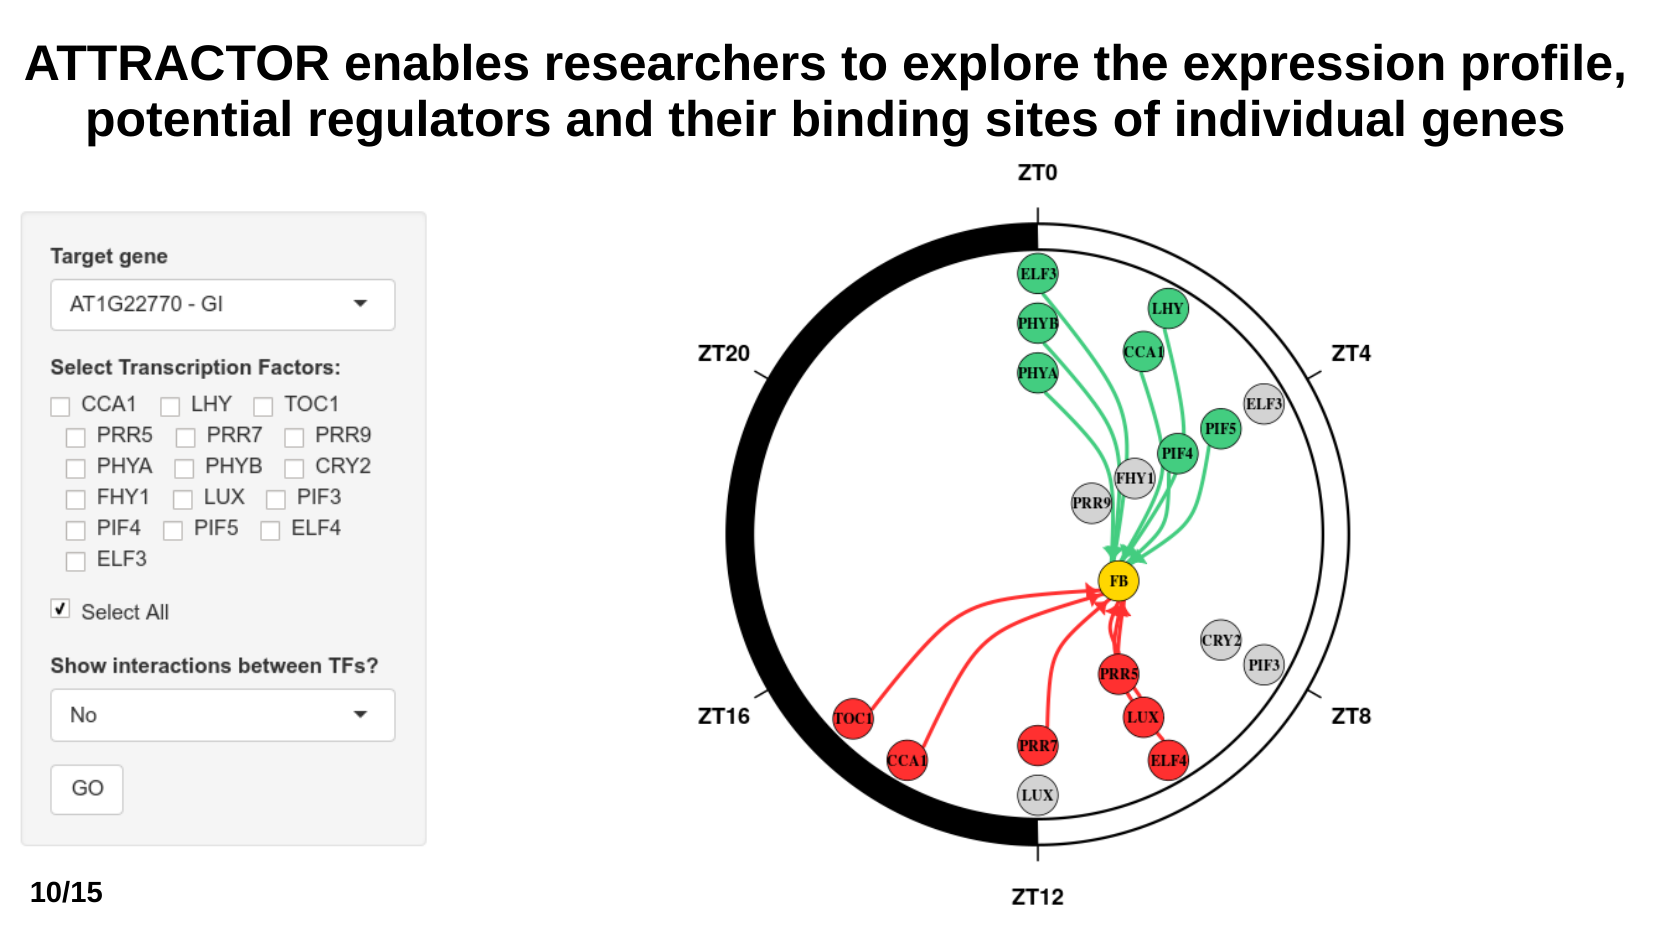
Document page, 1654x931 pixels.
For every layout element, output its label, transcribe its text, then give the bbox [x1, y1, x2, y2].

picture [635, 203, 1441, 931]
picture [11, 203, 441, 859]
text_box 10/15 [15, 840, 121, 917]
title ATTRACTOR enables researchers to explore the expression profile, potential regulators and their binding sites of individual genes [8, 0, 1644, 203]
